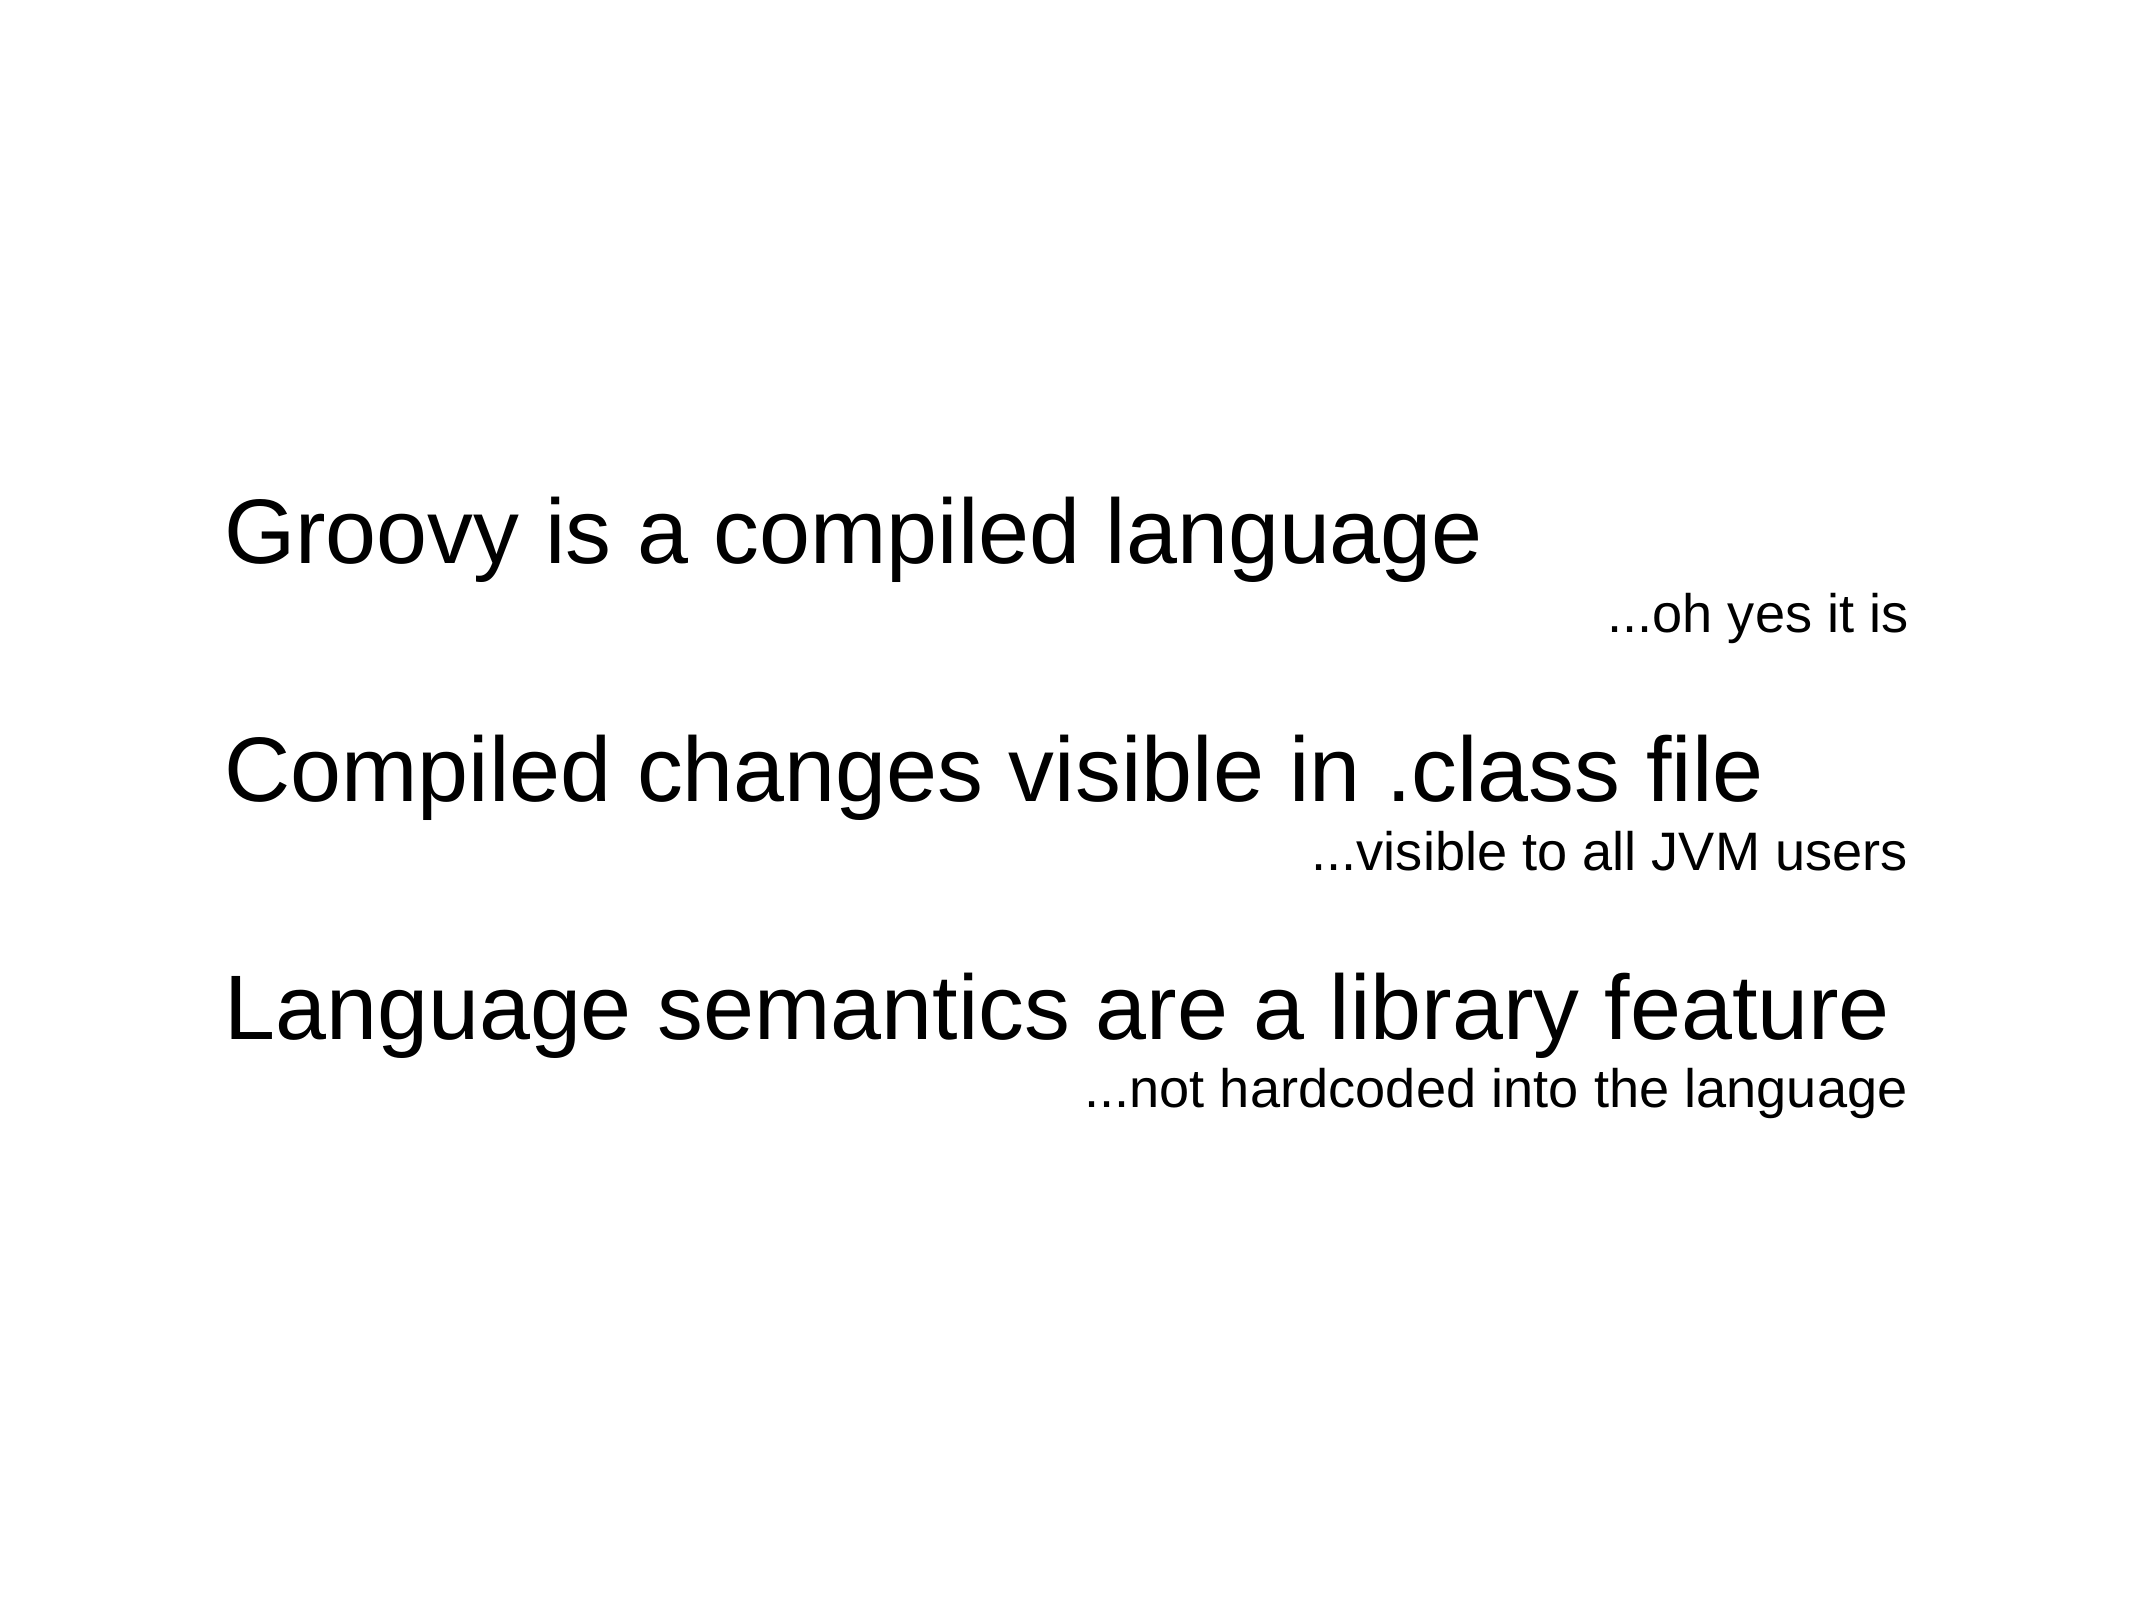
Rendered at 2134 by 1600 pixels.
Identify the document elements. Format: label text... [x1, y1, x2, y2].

subtitle Groovy is a compiled language ...oh yes it is Compiled changes visible in .class file ...visible to all JVM users Language semantics are a library feature ...not hardcoded into the language [224, 279, 1909, 1321]
